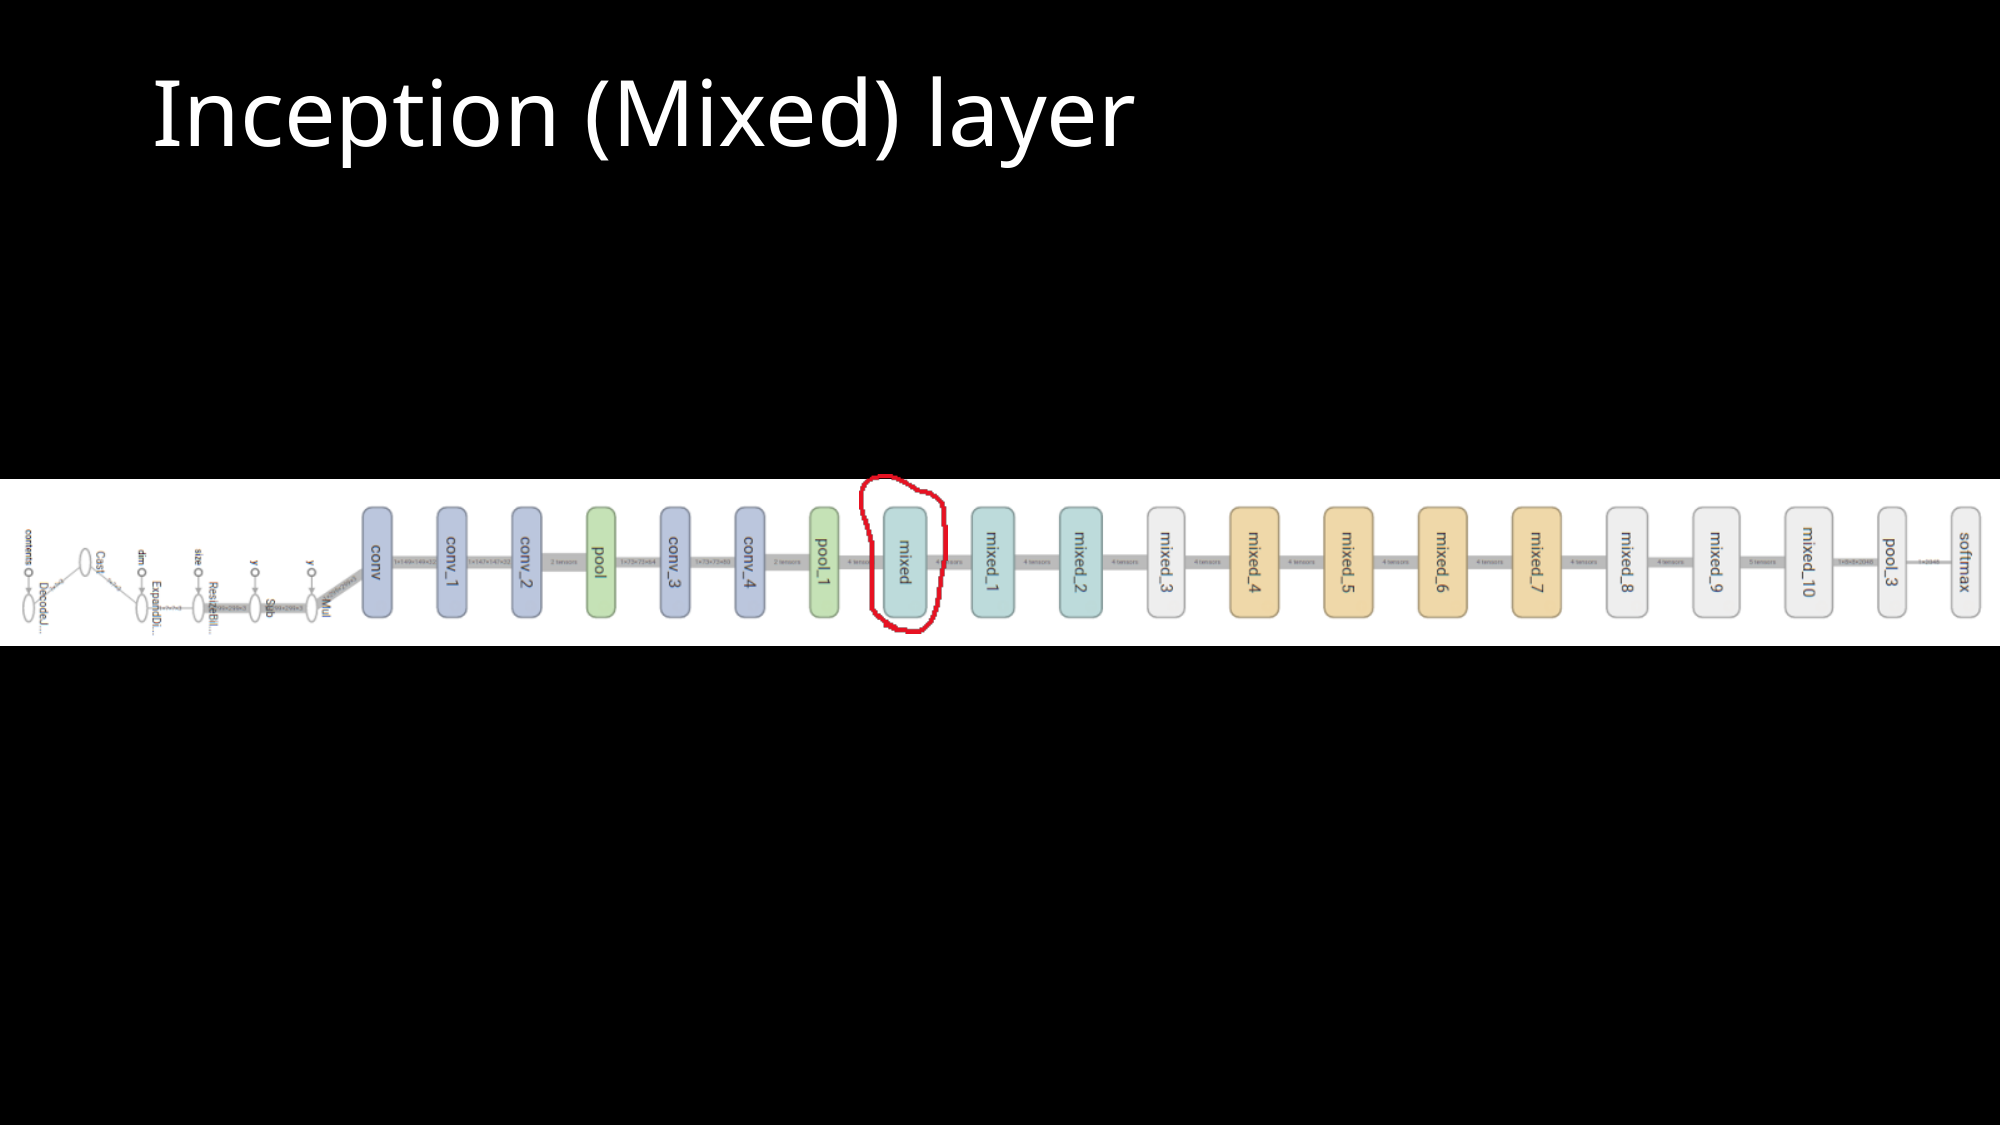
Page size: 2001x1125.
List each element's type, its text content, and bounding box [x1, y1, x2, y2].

text_box Inception (Mixed) layer [137, 59, 1863, 175]
picture [0, 474, 2000, 646]
